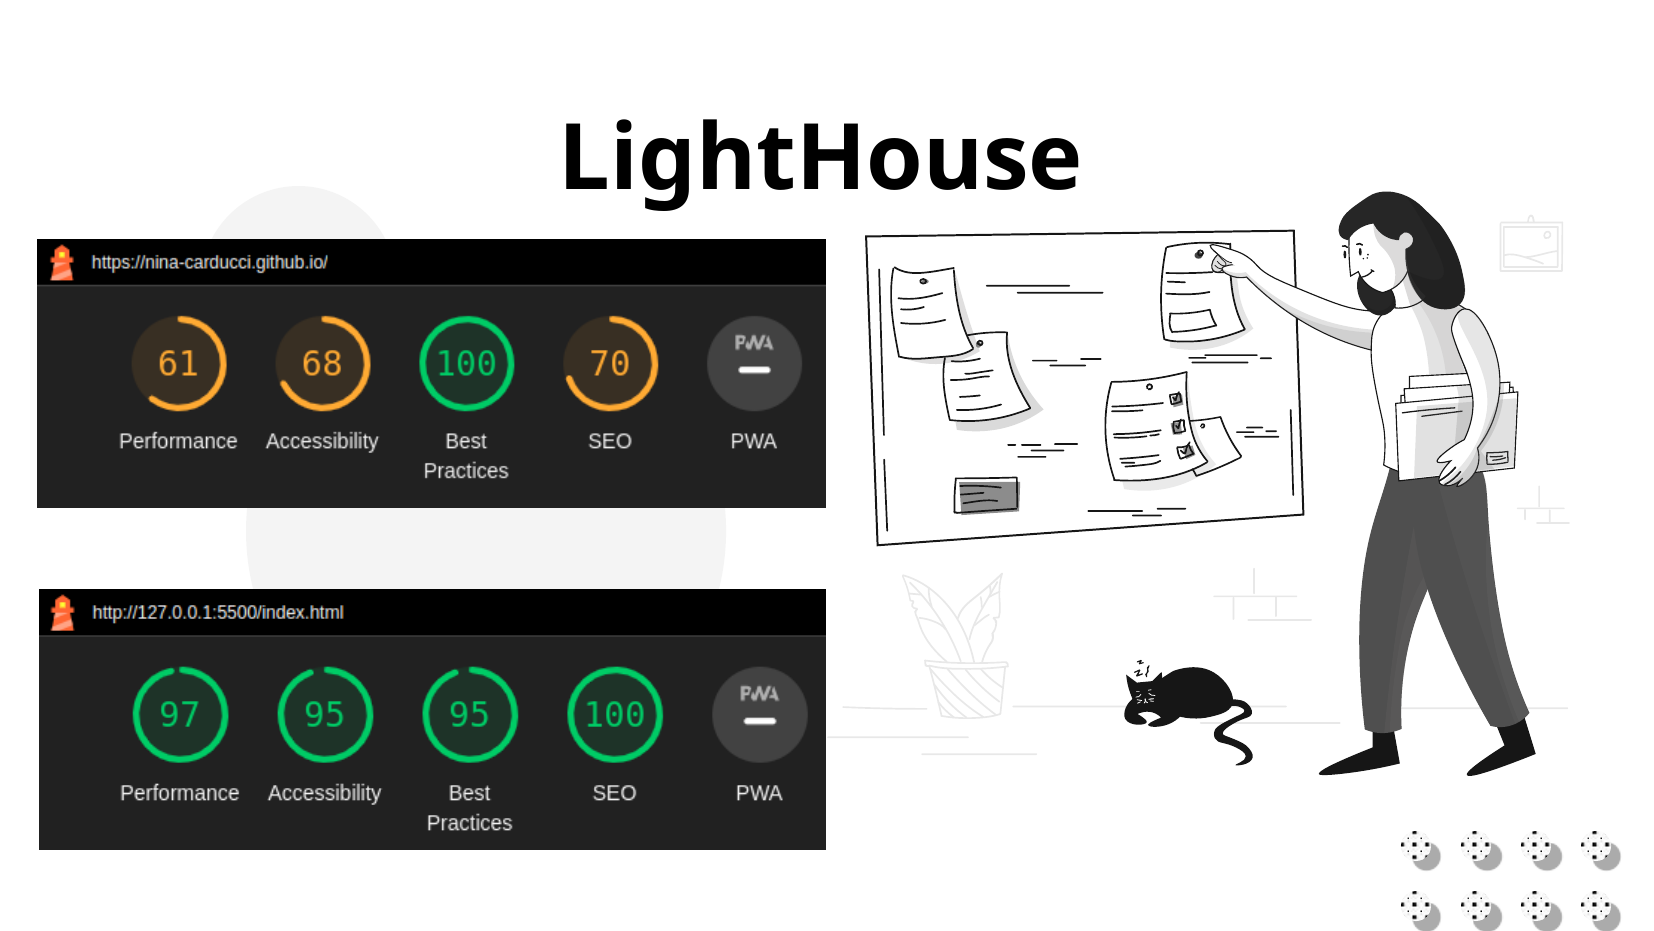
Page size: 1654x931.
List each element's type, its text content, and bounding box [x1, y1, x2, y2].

picture [1581, 830, 1612, 862]
picture [1461, 890, 1492, 922]
picture [1400, 830, 1432, 862]
picture [1520, 890, 1552, 922]
picture [1520, 831, 1552, 862]
picture [1400, 891, 1432, 922]
title LightHouse [76, 76, 1565, 233]
picture [39, 589, 826, 850]
picture [37, 239, 826, 508]
picture [1580, 890, 1612, 922]
picture [1460, 830, 1492, 862]
